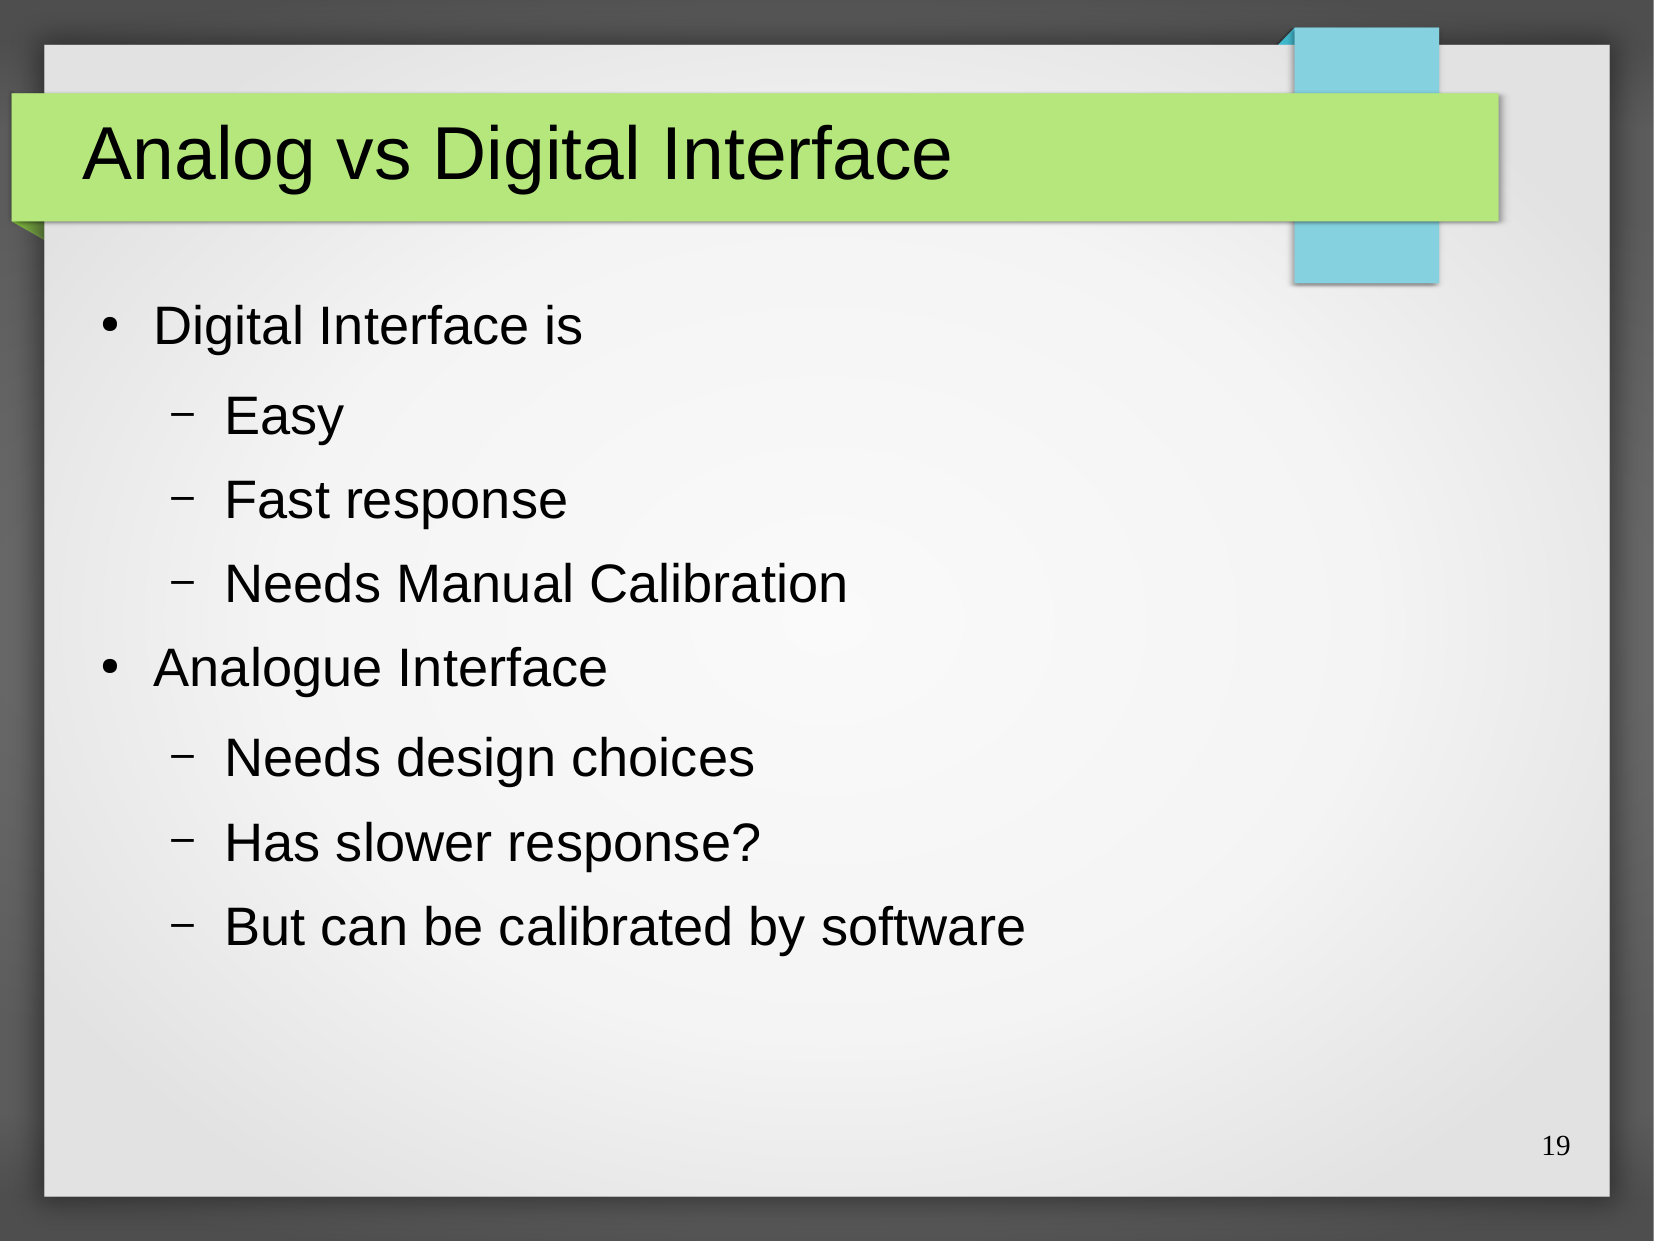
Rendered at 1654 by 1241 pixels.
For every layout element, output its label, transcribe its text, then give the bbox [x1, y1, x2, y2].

picture [0, 0, 1654, 1241]
list Digital Interface is Easy Fast response Needs Manual Calibration Analogue Interface Needs design choices Has slower response? But can be calibrated by software [82, 295, 1141, 1015]
title Analog vs Digital Interface [82, 94, 1264, 213]
